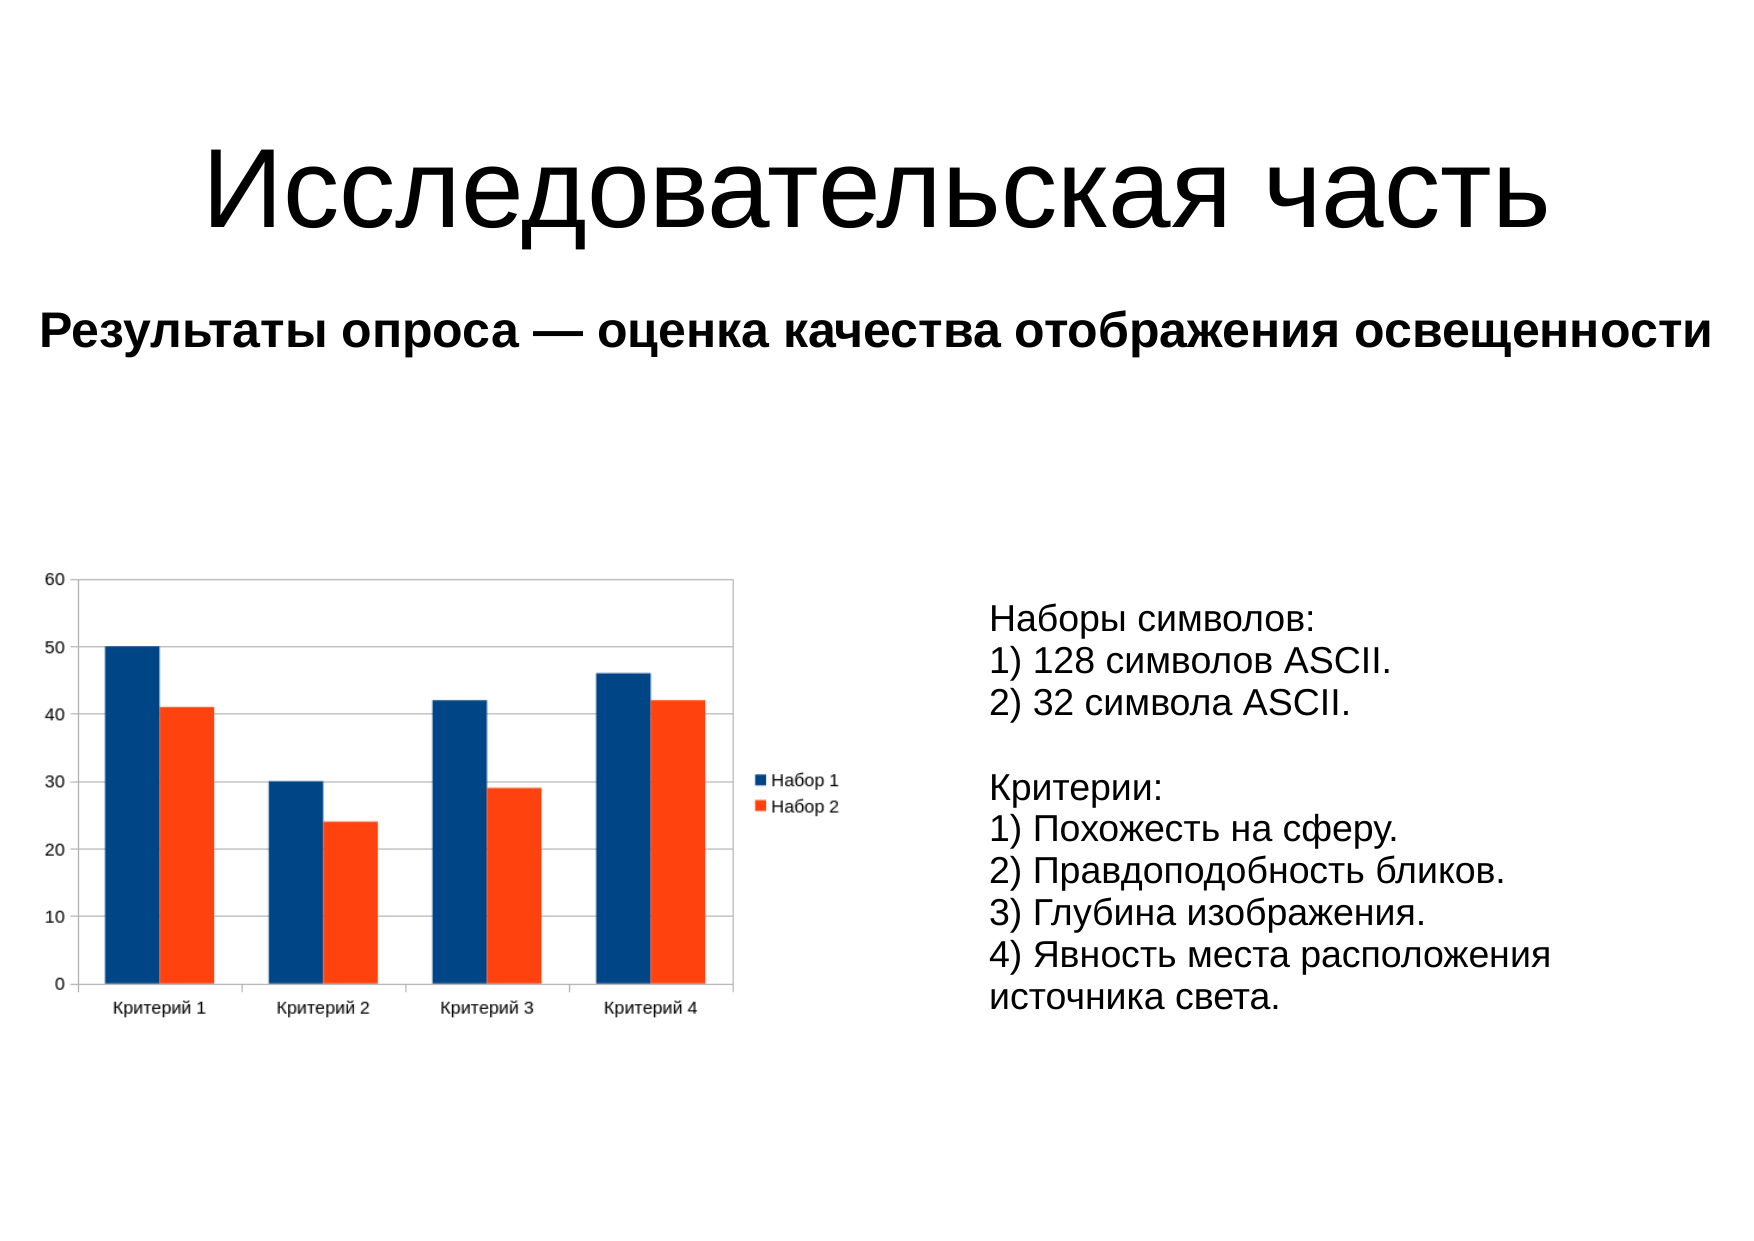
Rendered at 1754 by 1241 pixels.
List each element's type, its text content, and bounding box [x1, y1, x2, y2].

text_box Наборы символов: 1) 128 символов ASCII. 2) 32 символа ASCII. Критерии: 1) Похожесть на сферу. 2) Правдоподобность бликов. 3) Глубина изображения. 4) Явность места расположения источника света. [974, 590, 1684, 1182]
picture [29, 560, 857, 1027]
title Исследовательская часть [0, 52, 1754, 295]
text_box Результаты опроса — оценка качества отображения освещенности [0, 295, 1754, 422]
